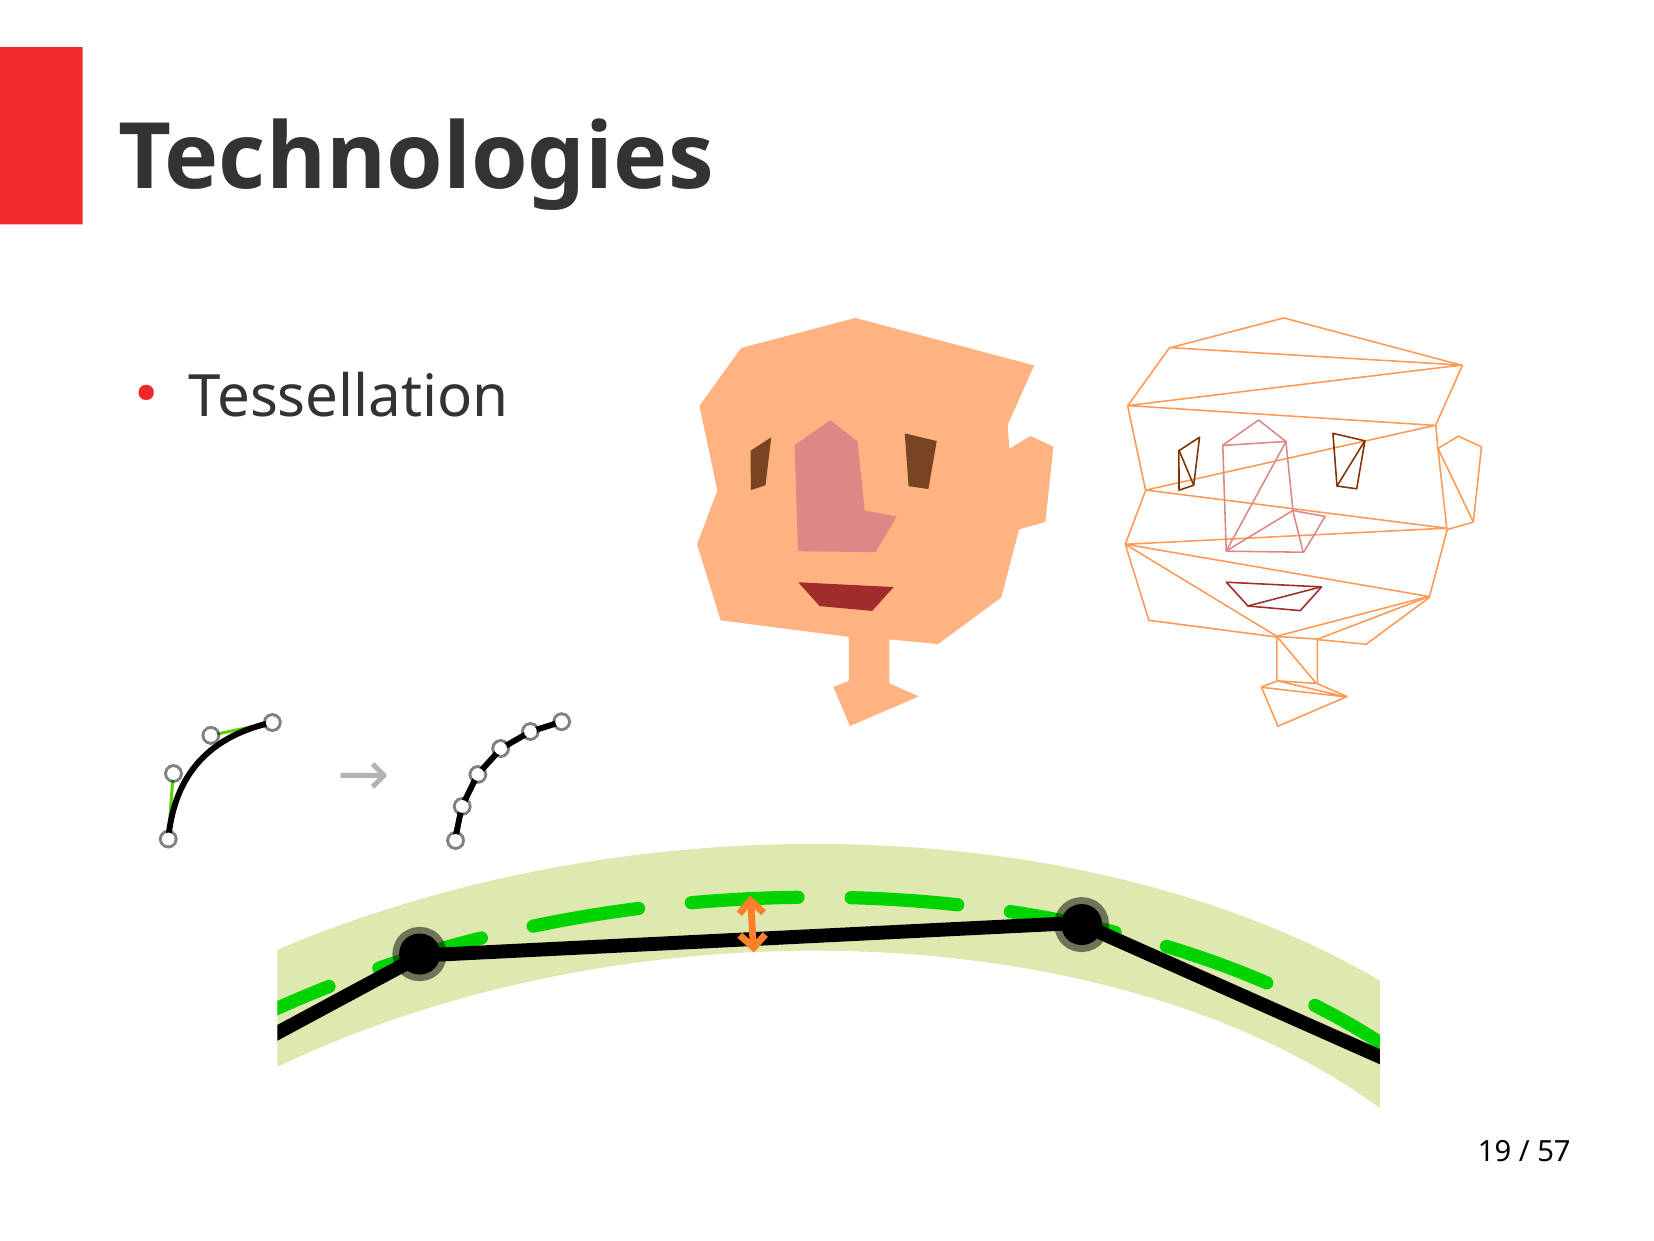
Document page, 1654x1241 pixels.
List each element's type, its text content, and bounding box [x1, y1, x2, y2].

list Tessellation [118, 354, 556, 451]
picture [9, 315, 1500, 1126]
title Technologies [118, 49, 1571, 257]
